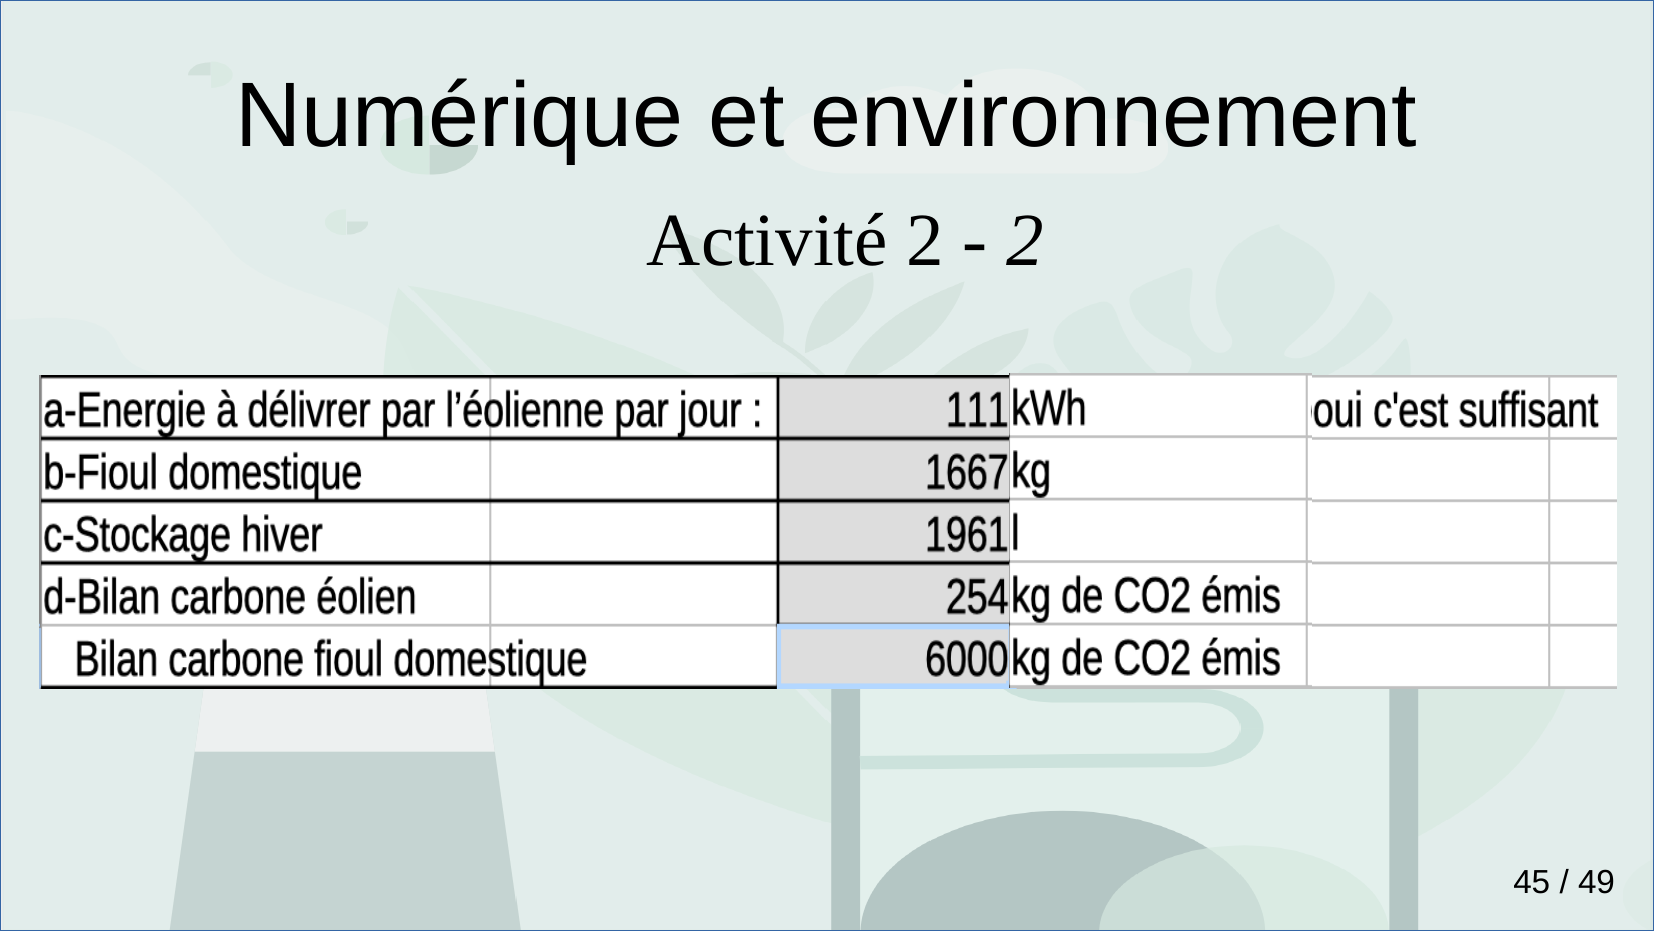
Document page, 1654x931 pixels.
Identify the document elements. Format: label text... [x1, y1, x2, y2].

title Numérique et environnement [82, 37, 1571, 193]
text_box Activité 2 - 2 [574, 191, 1117, 372]
text_box <number> / 49 [1341, 855, 1630, 926]
picture [39, 373, 1617, 689]
text_box [0, 0, 1654, 931]
